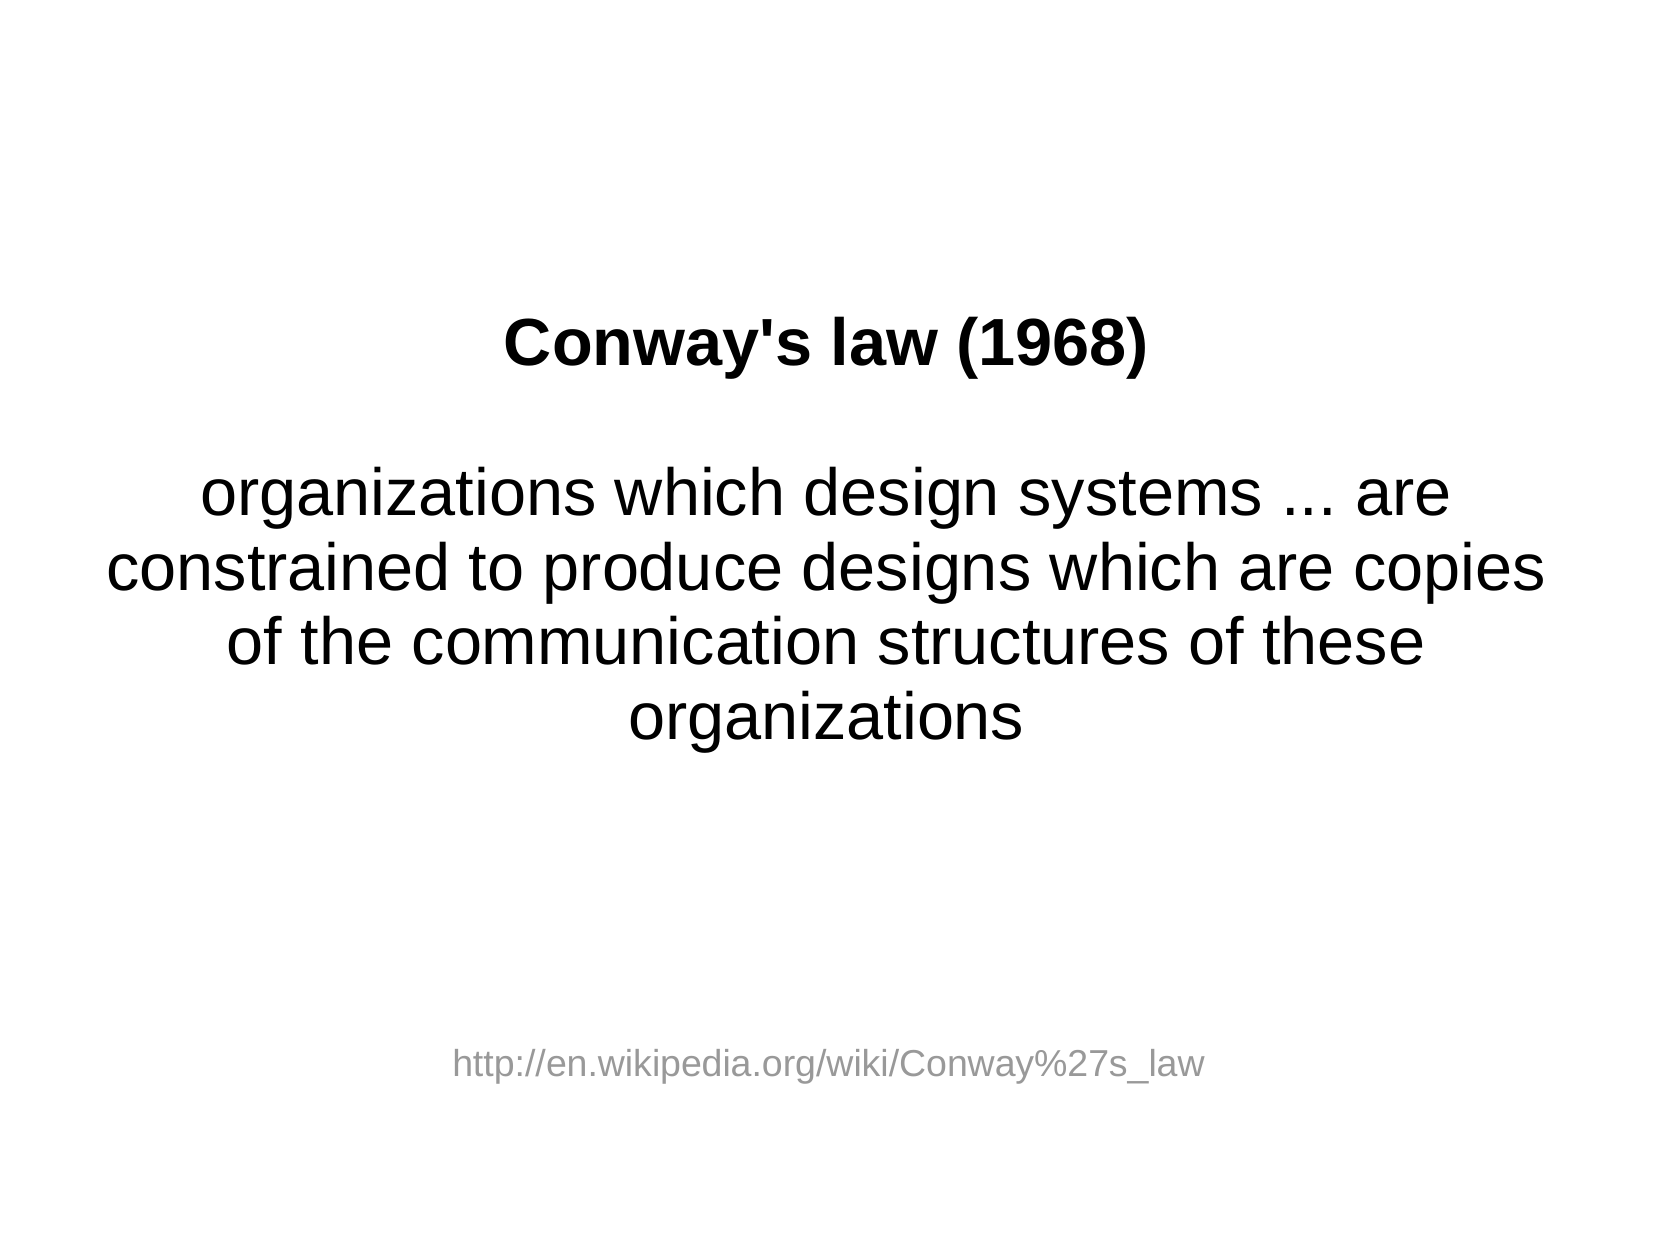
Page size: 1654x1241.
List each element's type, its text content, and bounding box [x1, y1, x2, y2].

text_box http://en.wikipedia.org/wiki/Conway%27s_law [437, 1035, 1217, 1092]
subtitle Conway's law (1968) organizations which design systems ... are constrained to produce designs which are copies of the communication structures of these organizations [82, 49, 1571, 1010]
